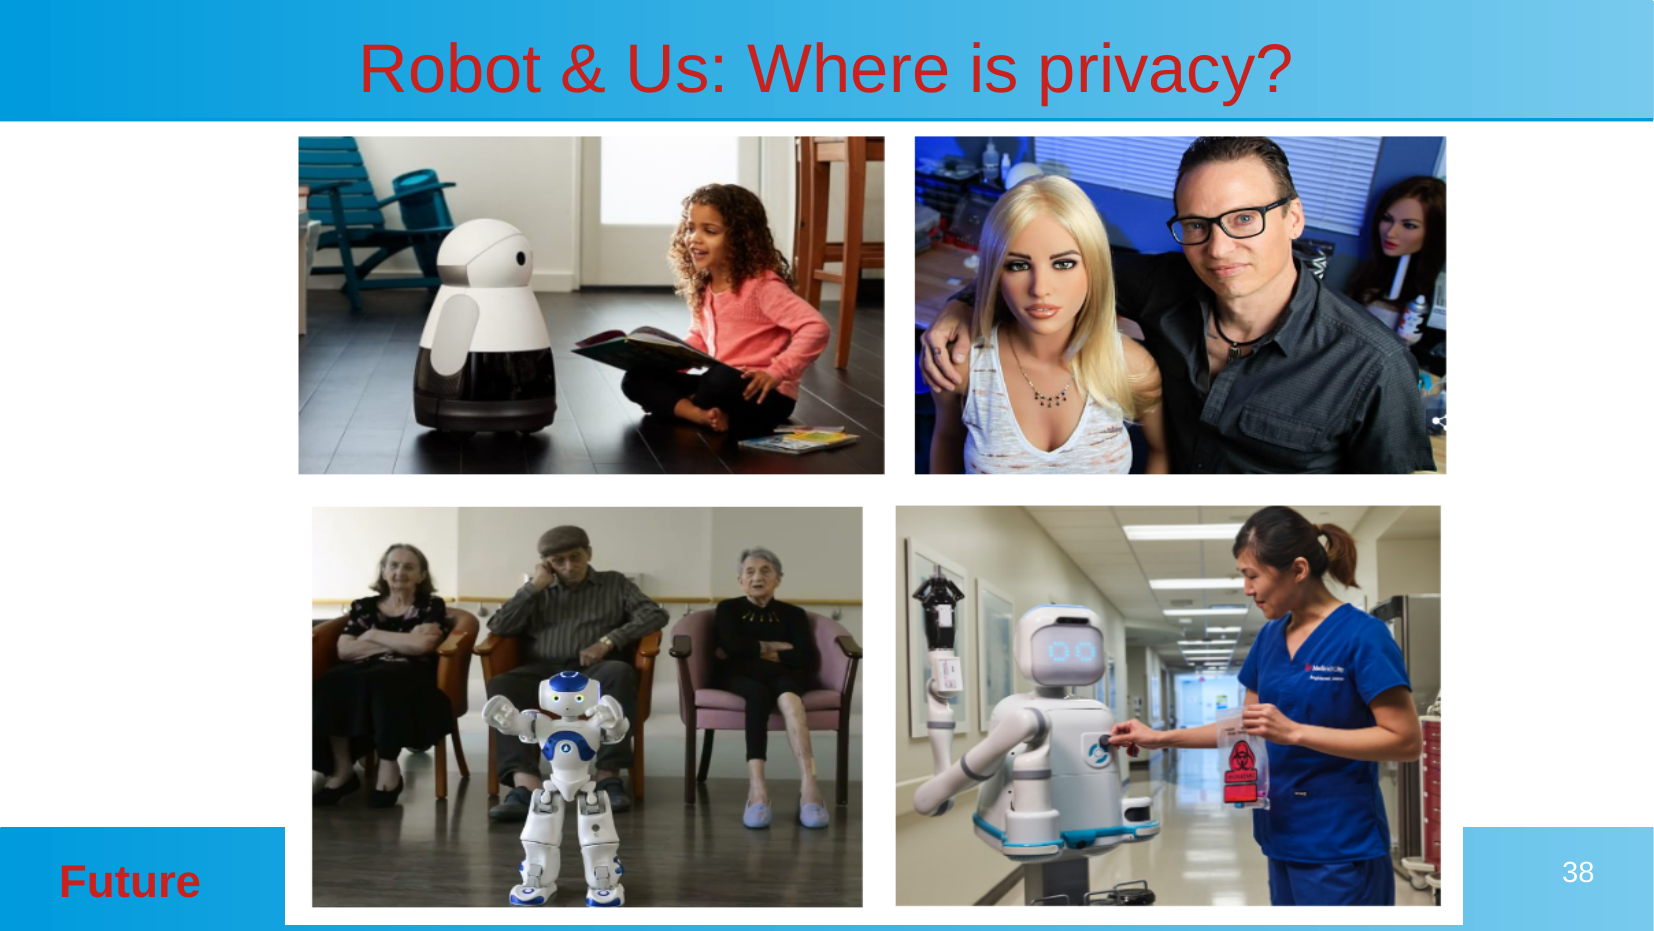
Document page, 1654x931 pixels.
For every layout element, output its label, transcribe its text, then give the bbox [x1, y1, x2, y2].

picture [285, 124, 1463, 925]
title Robot & Us: Where is privacy? [59, 29, 1595, 108]
